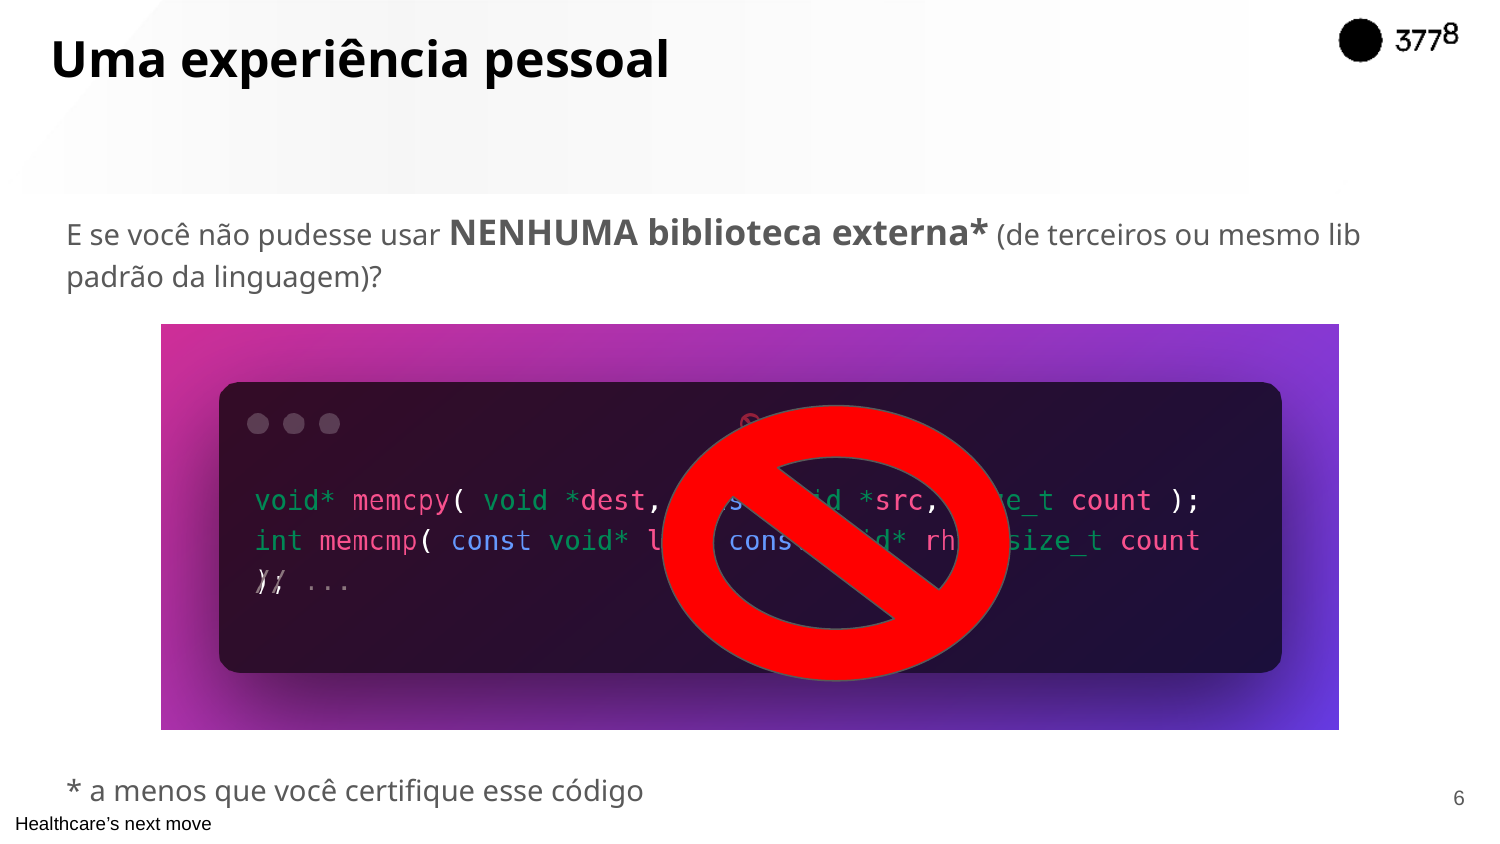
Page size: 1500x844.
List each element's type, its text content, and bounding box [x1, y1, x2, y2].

list E se você não pudesse usar NENHUMA biblioteca externa* (de terceiros ou mesmo lib padrão da linguagem)? * a menos que você certifique esse código [51, 189, 1449, 813]
title Uma experiência pessoal [35, 12, 1308, 107]
text_box [661, 405, 1011, 681]
picture [161, 324, 1339, 730]
picture [0, 0, 1500, 194]
slide_number <number> [1389, 764, 1480, 830]
